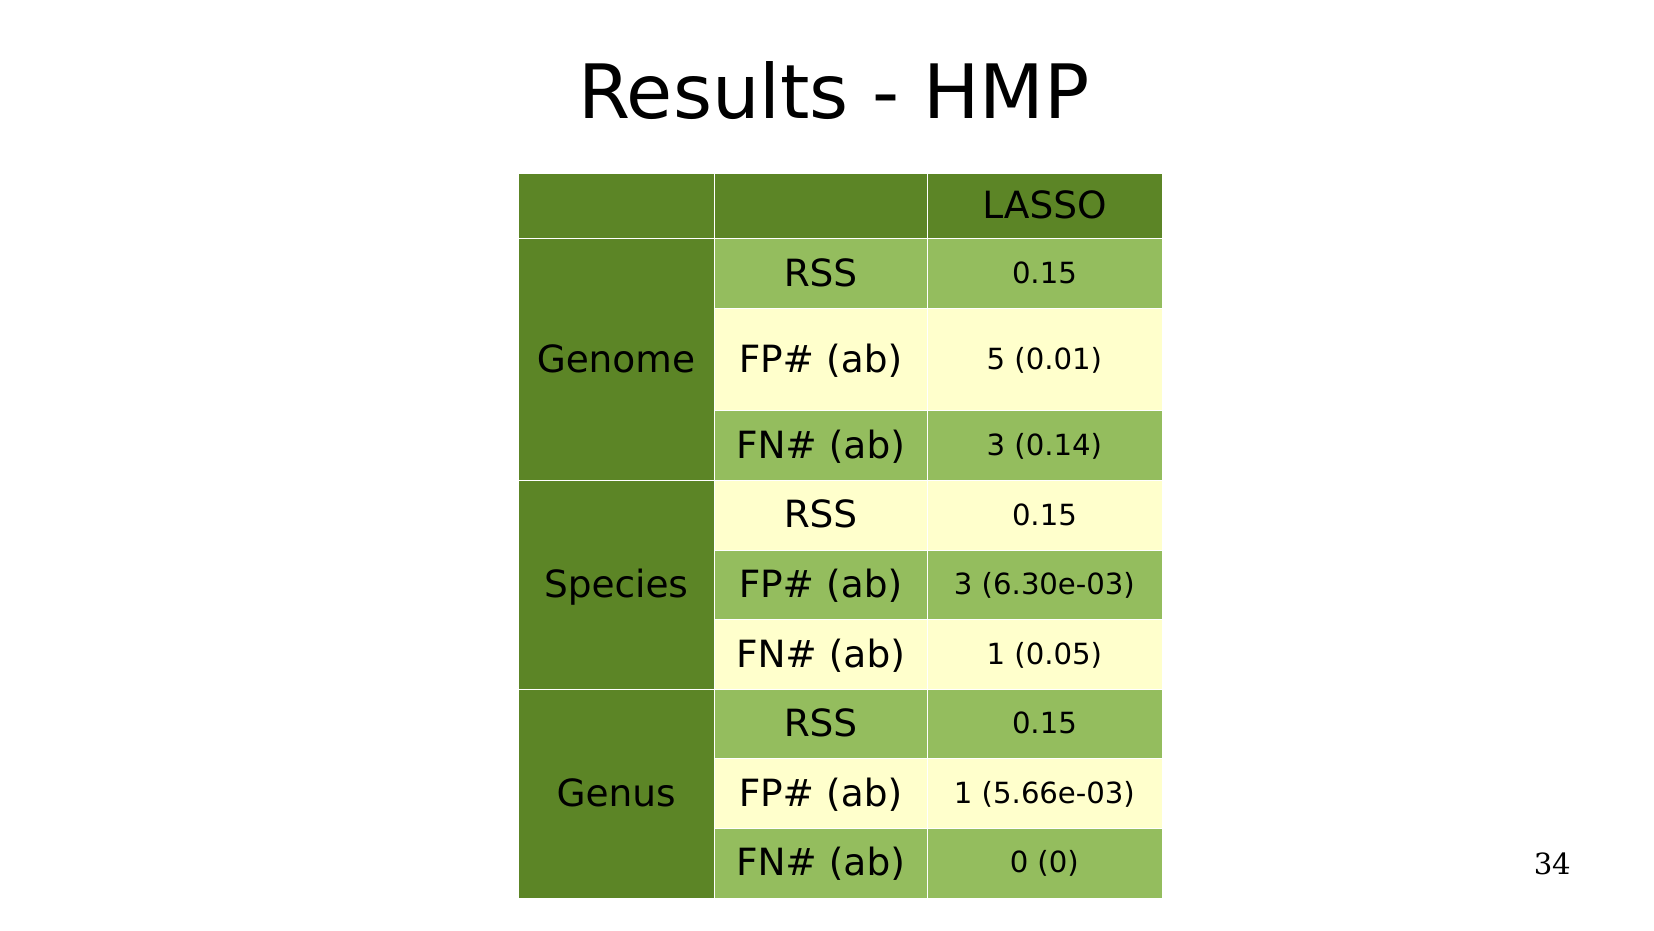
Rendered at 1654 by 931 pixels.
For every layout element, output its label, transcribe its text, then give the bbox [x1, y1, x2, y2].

table_header [715, 174, 927, 238]
table_cell FP# (ab) [715, 759, 927, 828]
table_cell RSS [715, 690, 927, 758]
table_cell 3 (6.30e-03) [928, 551, 1162, 619]
title Results - HMP [90, 15, 1579, 171]
table_cell 0.15 [928, 239, 1162, 308]
table_cell 0.15 [928, 690, 1162, 758]
table_cell 1 (0.05) [928, 620, 1162, 689]
table_cell 3 (0.14) [928, 411, 1162, 480]
table_header LASSO [928, 174, 1162, 238]
table_cell Genome [519, 239, 714, 480]
table_cell Genus [519, 690, 714, 898]
table_cell FN# (ab) [715, 411, 927, 480]
table_cell 0 (0) [928, 829, 1162, 898]
table_cell 5 (0.01) [928, 309, 1162, 410]
table_cell 1 (5.66e-03) [928, 759, 1162, 828]
table_cell FP# (ab) [715, 551, 927, 619]
table_cell FN# (ab) [715, 829, 927, 898]
table_header [519, 174, 714, 238]
table_cell Species [519, 481, 714, 689]
table_cell 0.15 [928, 481, 1162, 550]
table_cell RSS [715, 239, 927, 308]
table_cell RSS [715, 481, 927, 550]
table_cell FP# (ab) [715, 309, 927, 410]
table_cell FN# (ab) [715, 620, 927, 689]
